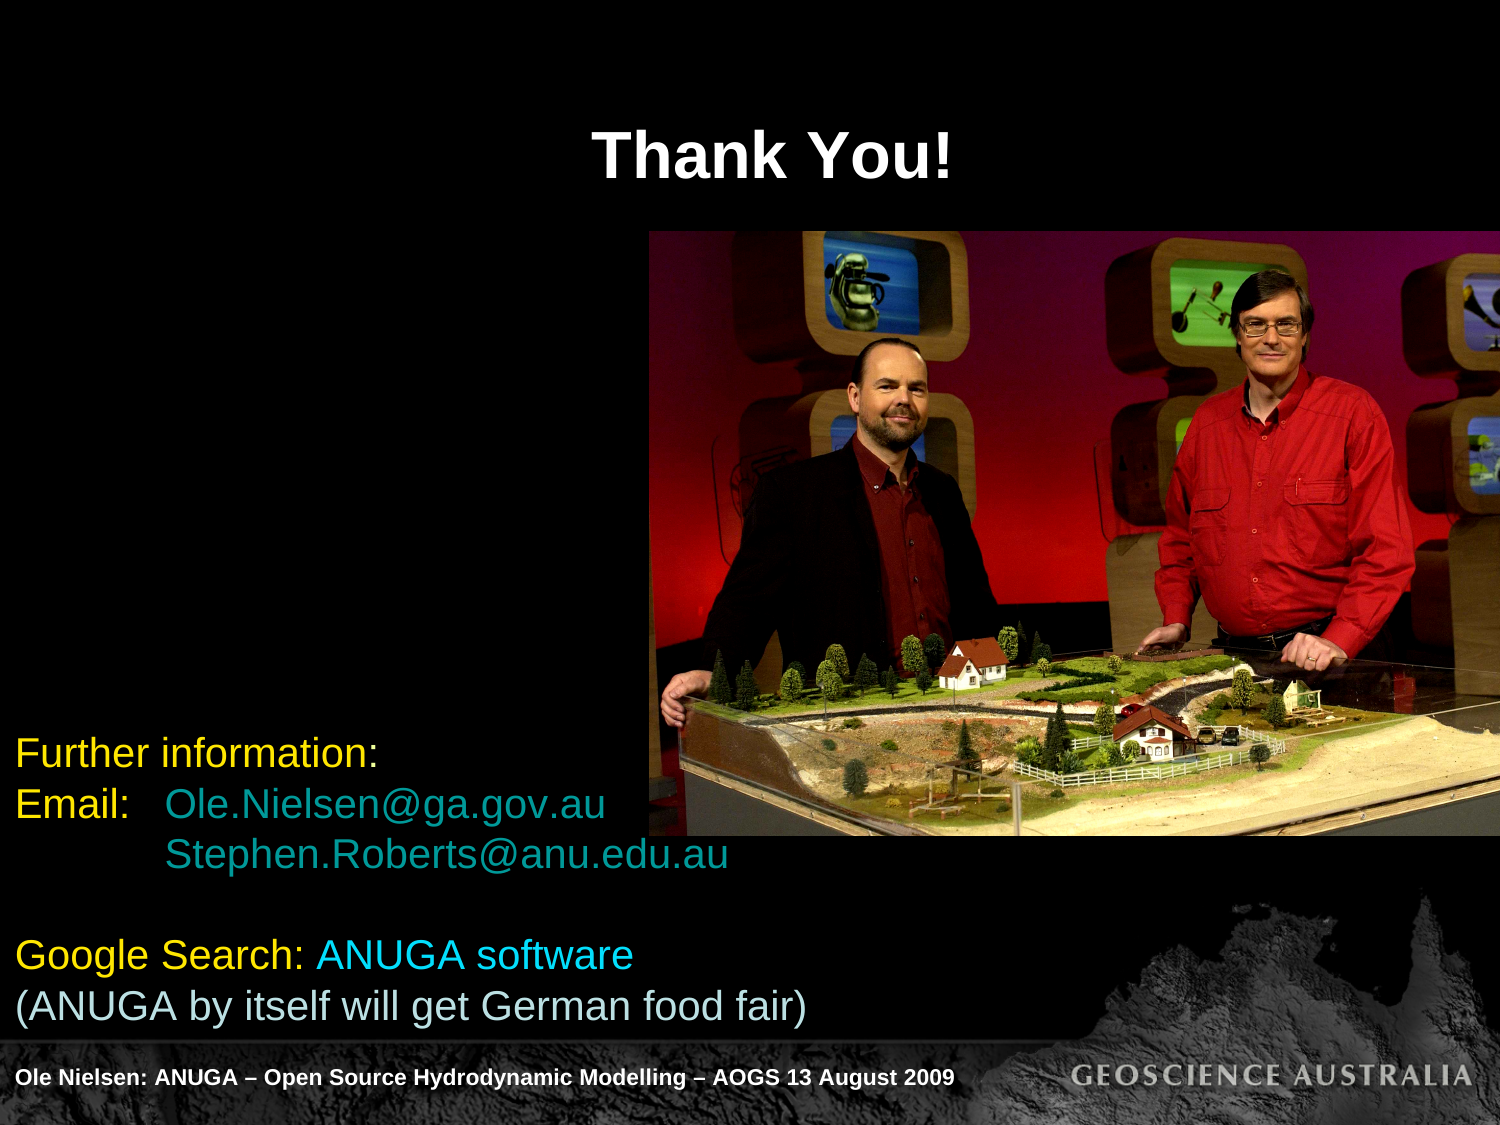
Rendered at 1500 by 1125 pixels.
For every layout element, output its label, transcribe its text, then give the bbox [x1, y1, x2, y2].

picture [0, 0, 1500, 1125]
title Thank You! [135, 90, 1411, 214]
text_box Further information: Email: Ole.Nielsen@ga.gov.au Stephen.Roberts@anu.edu.au Google Search: ANUGA software (ANUGA by itself will get German food fair) [0, 728, 1472, 1052]
